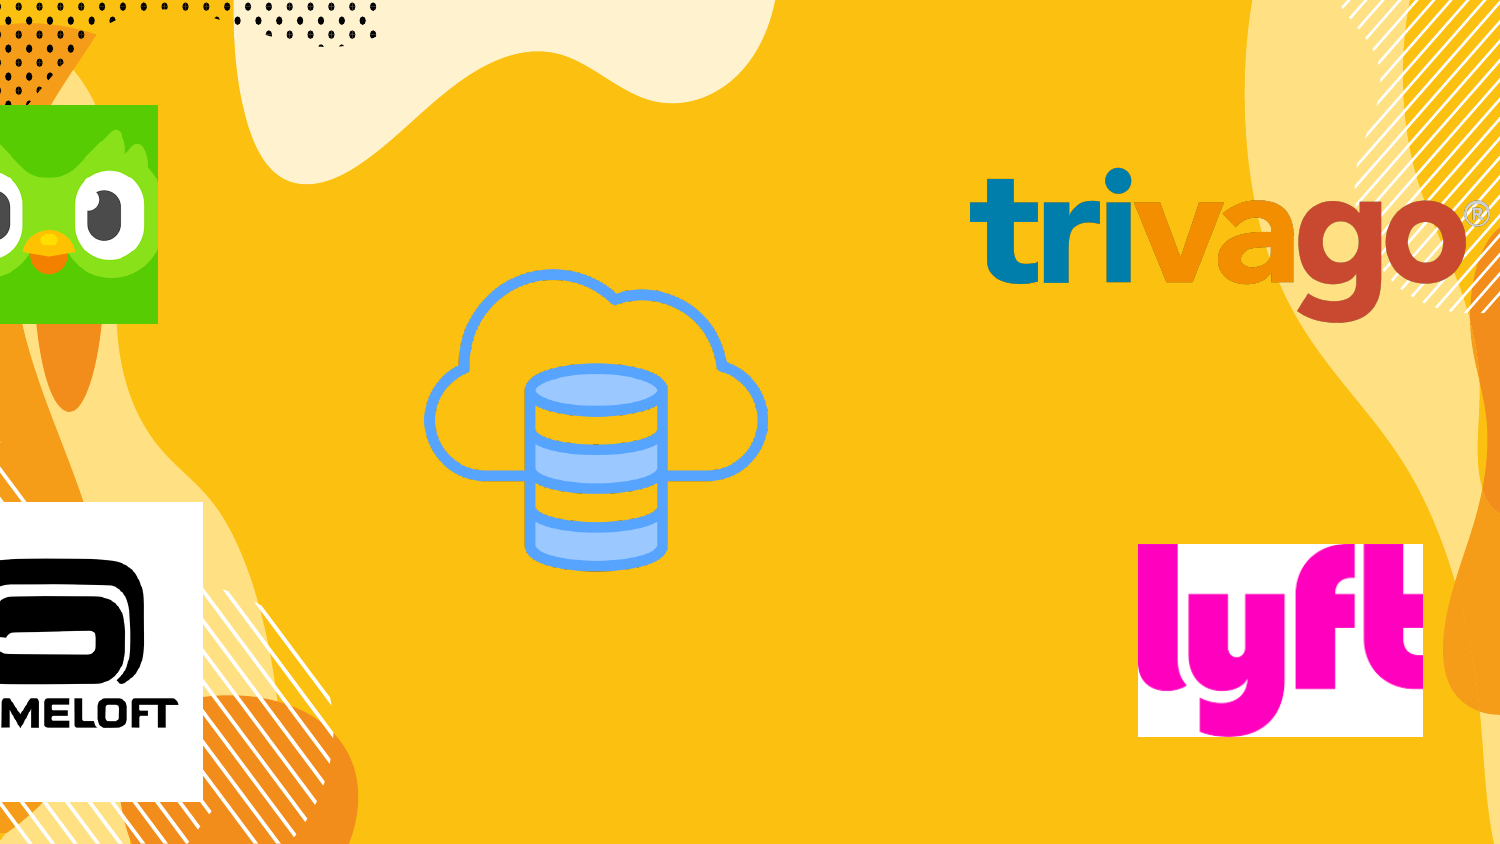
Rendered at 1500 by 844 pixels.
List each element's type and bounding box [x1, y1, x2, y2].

picture [424, 248, 768, 592]
picture [970, 167, 1492, 324]
picture [0, 105, 158, 324]
picture [0, 502, 203, 802]
picture [1138, 544, 1423, 737]
